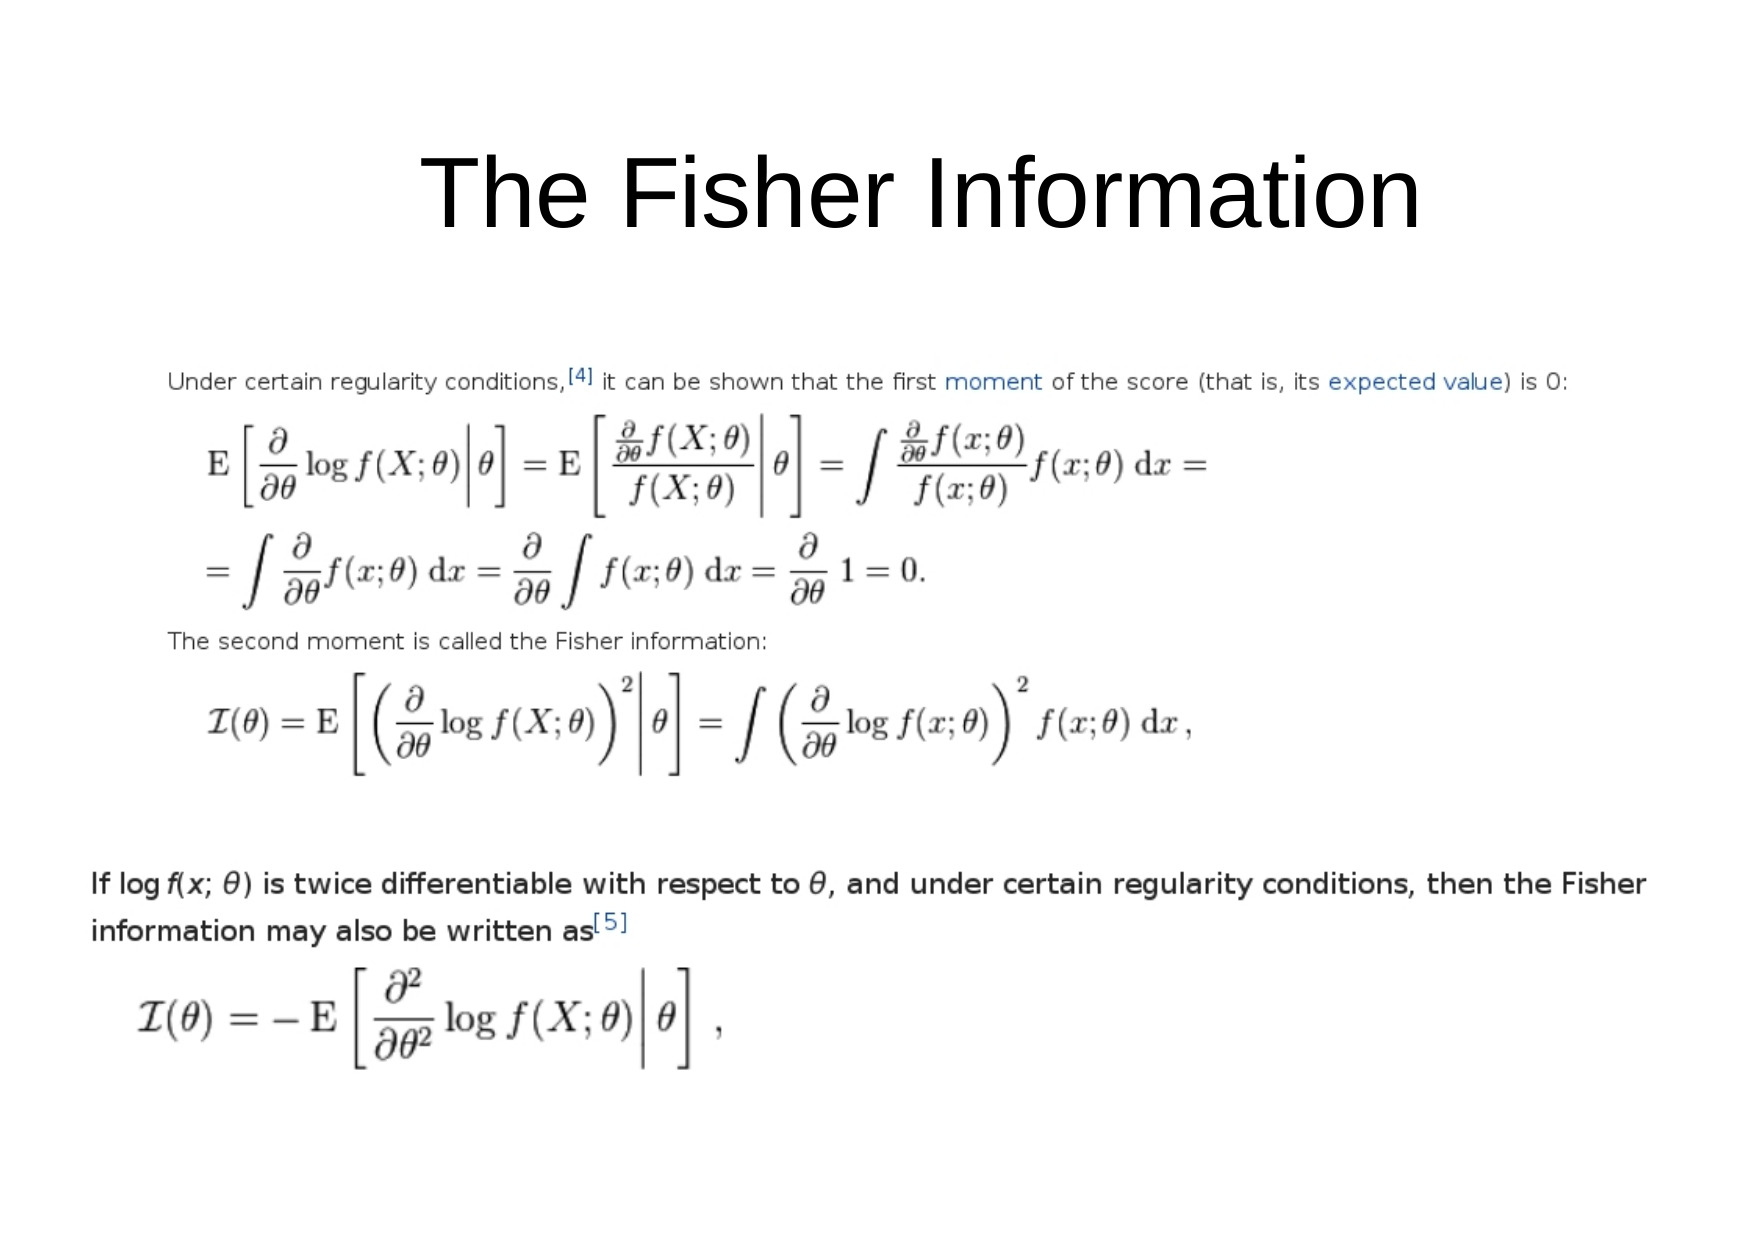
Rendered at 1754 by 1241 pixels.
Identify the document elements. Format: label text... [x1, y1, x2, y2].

text_box The Fisher Information [404, 129, 1453, 257]
picture [132, 354, 1660, 784]
picture [62, 847, 1695, 1084]
